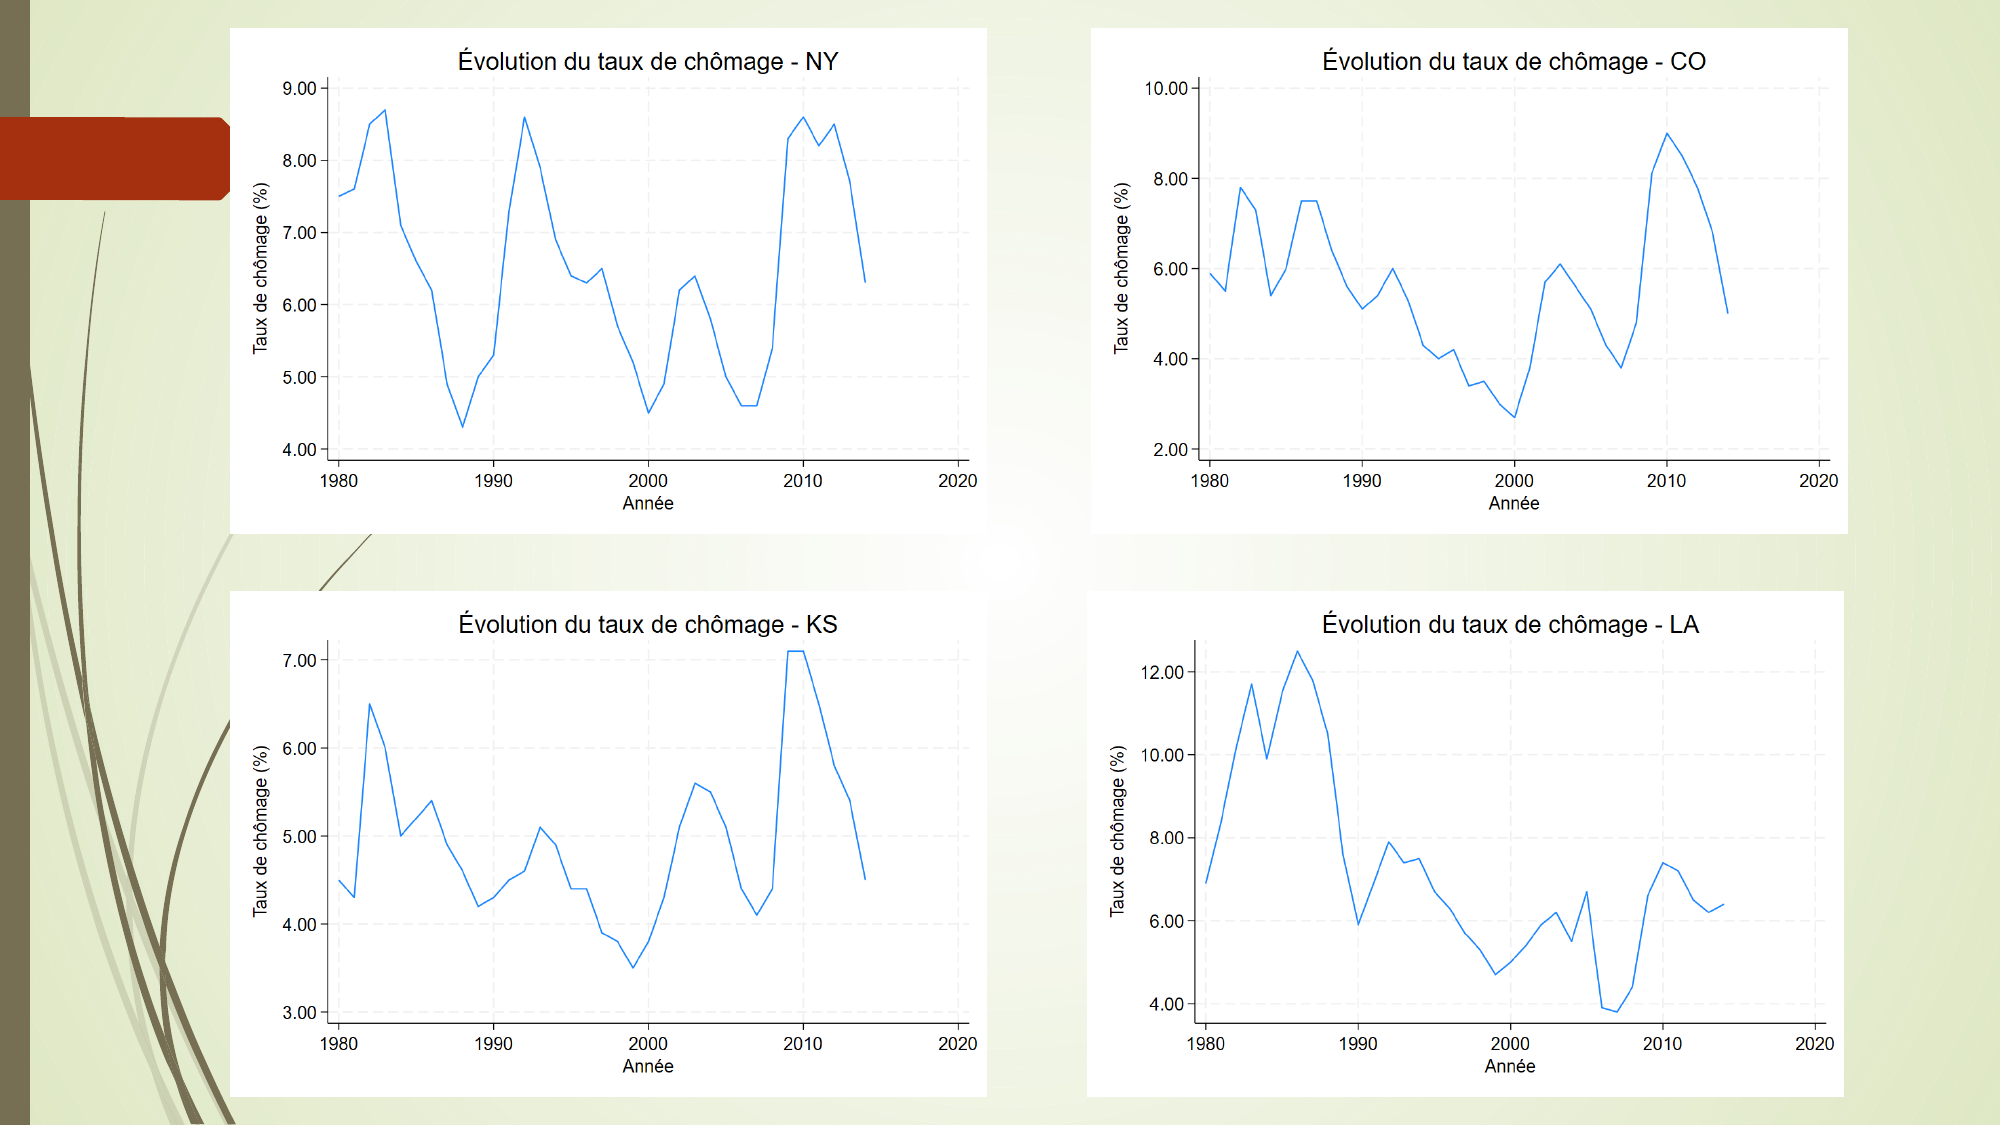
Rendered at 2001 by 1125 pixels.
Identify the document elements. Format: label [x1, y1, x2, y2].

picture [230, 591, 987, 1097]
picture [1091, 28, 1848, 534]
picture [230, 28, 987, 534]
picture [1087, 591, 1844, 1097]
